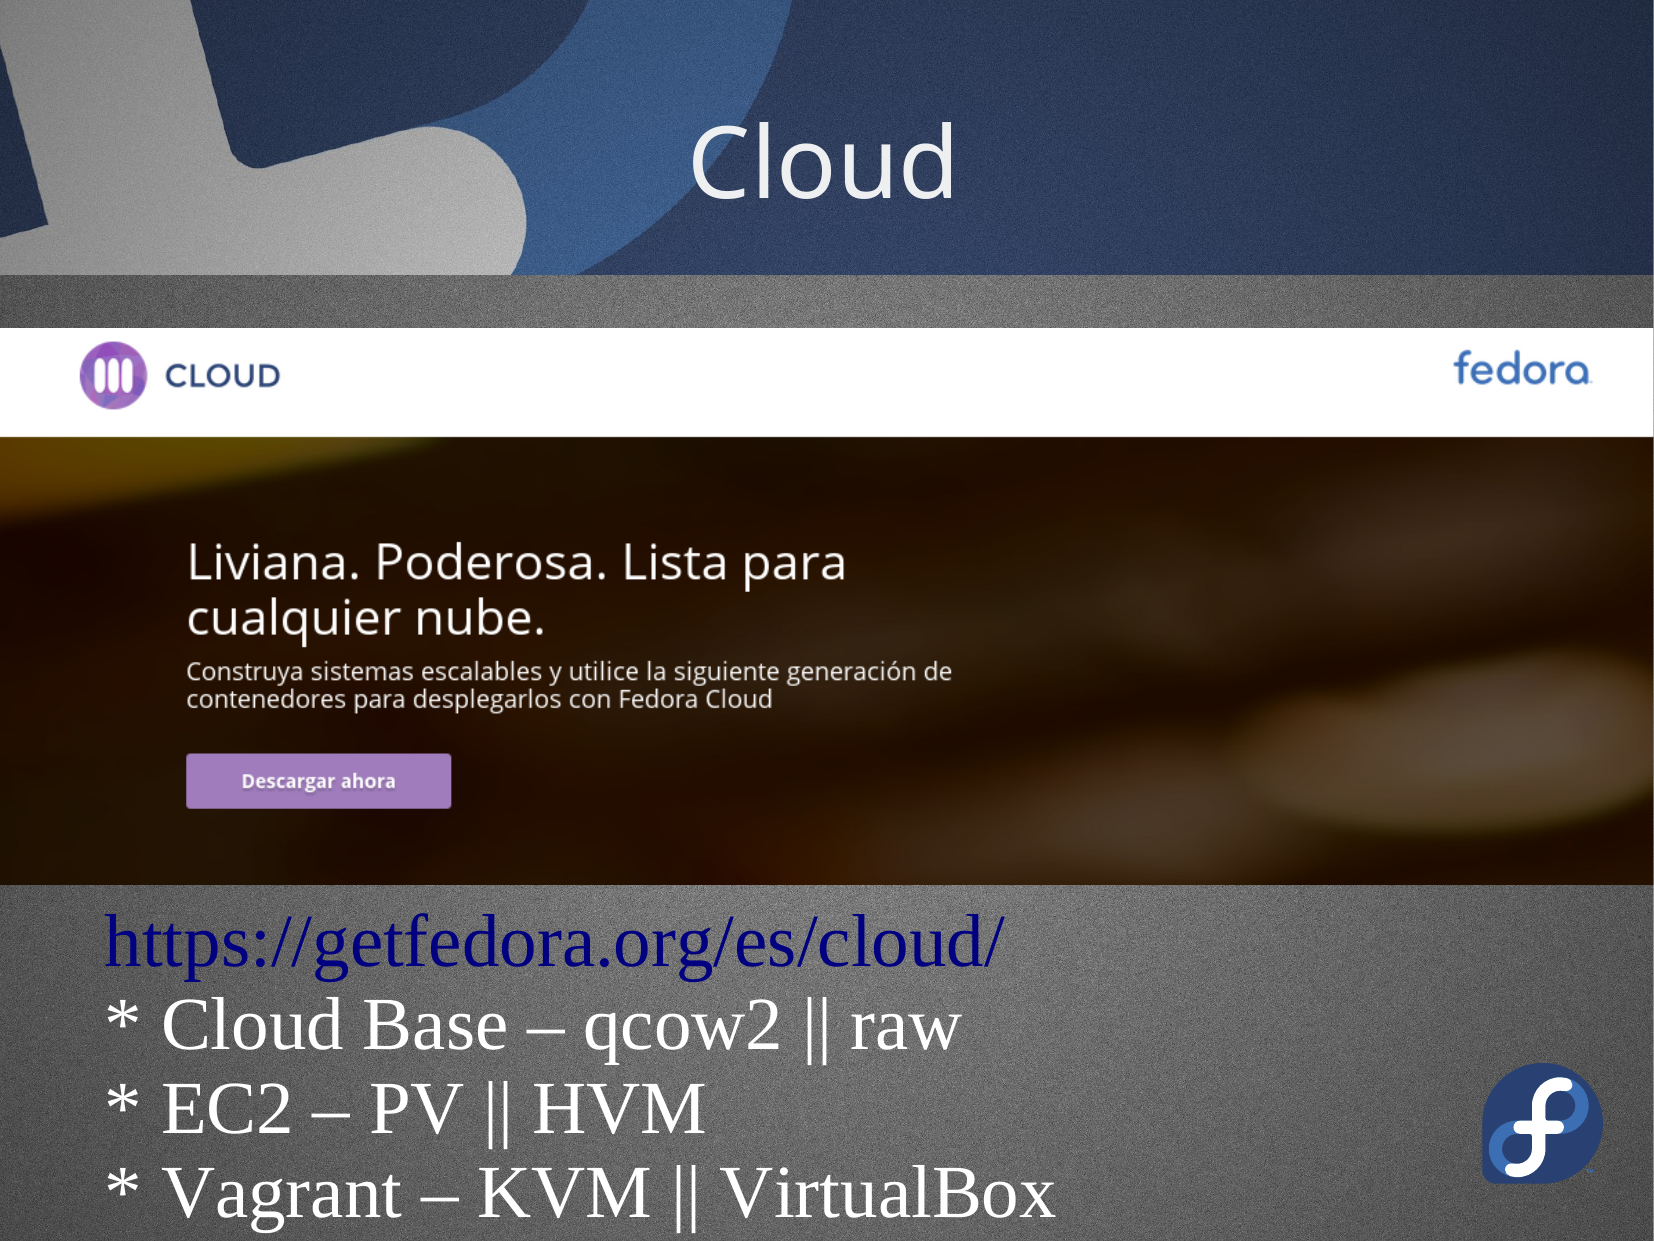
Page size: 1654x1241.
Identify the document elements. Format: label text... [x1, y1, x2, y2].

text_box Cloud [86, 59, 1563, 266]
picture [0, 0, 1654, 1241]
text_box https://getfedora.org/es/cloud/ * Cloud Base – qcow2 || raw * EC2 – PV || HVM * Vagrant – KVM || VirtualBox [90, 891, 1603, 1241]
